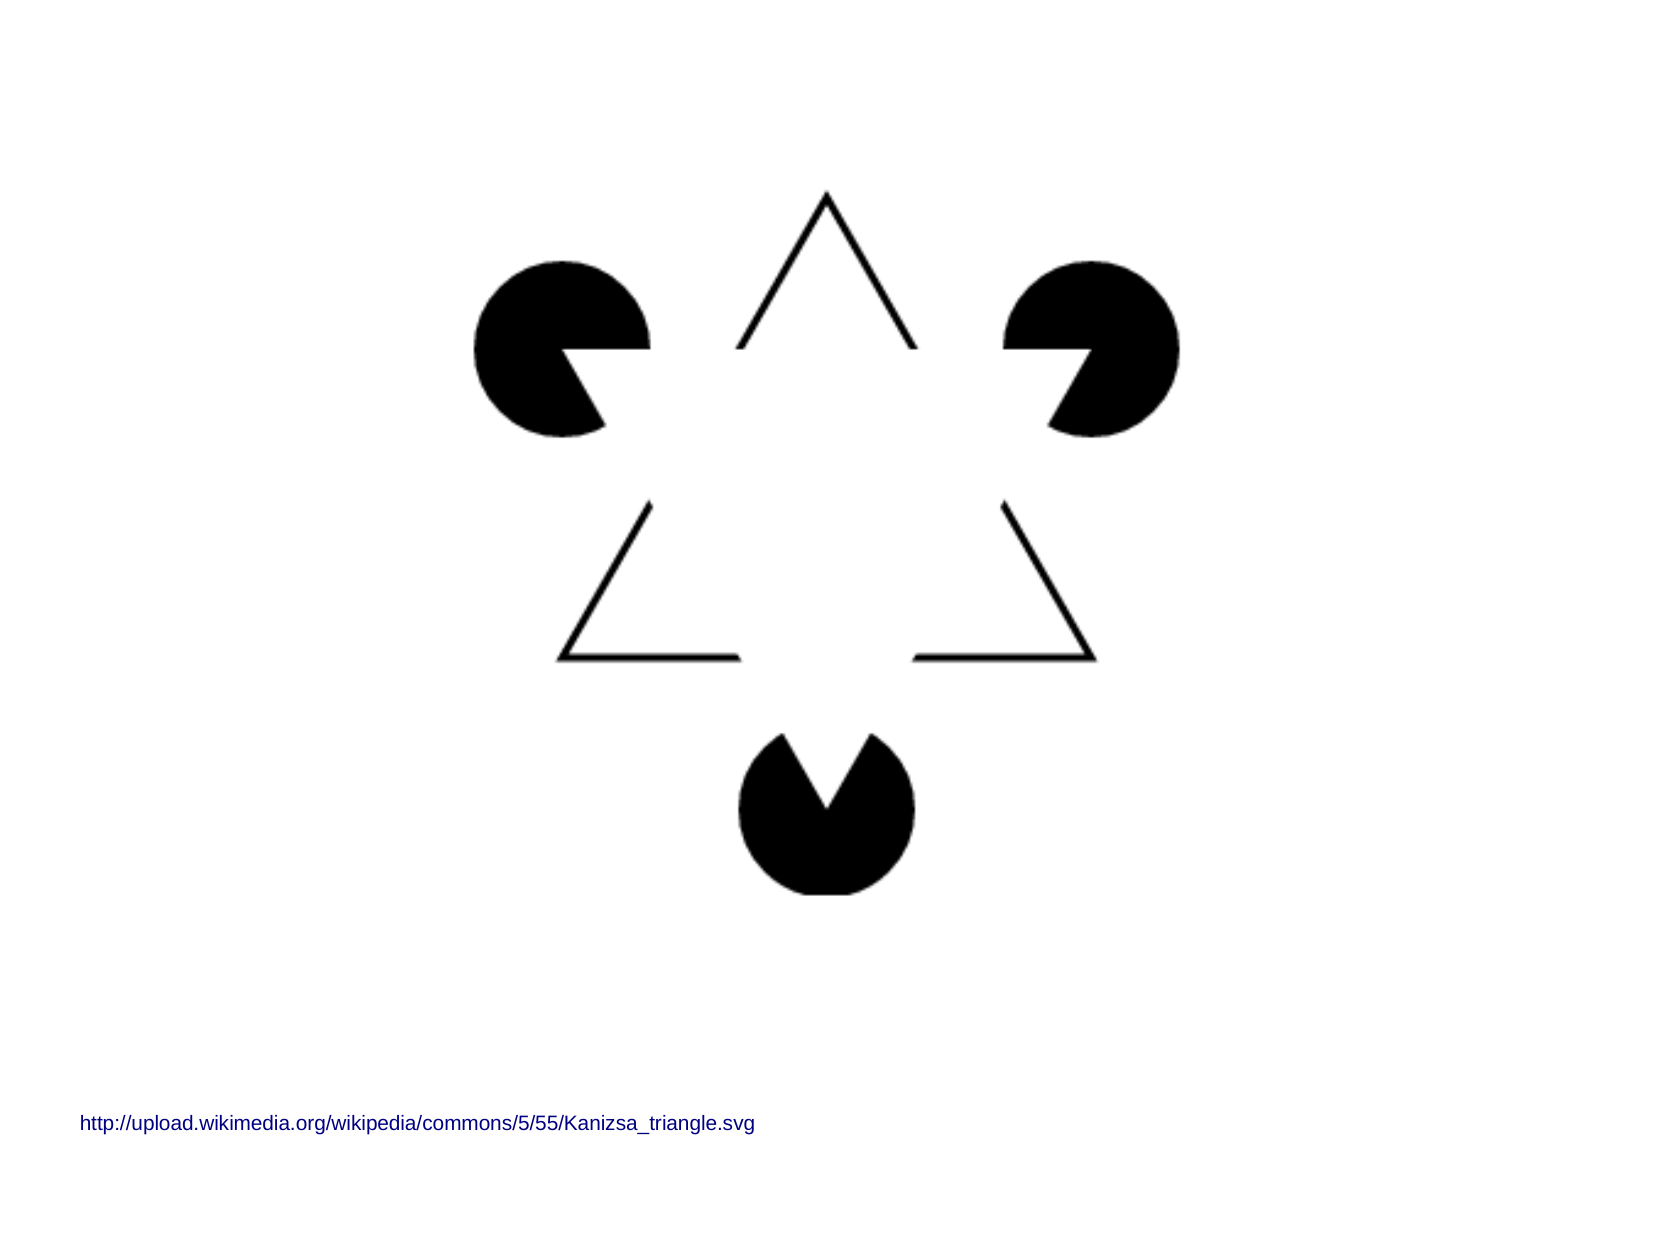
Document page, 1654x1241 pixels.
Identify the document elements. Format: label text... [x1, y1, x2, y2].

text_box http://upload.wikimedia.org/wikipedia/commons/5/55/Kanizsa_triangle.svg [65, 1104, 771, 1143]
picture [460, 159, 1239, 940]
